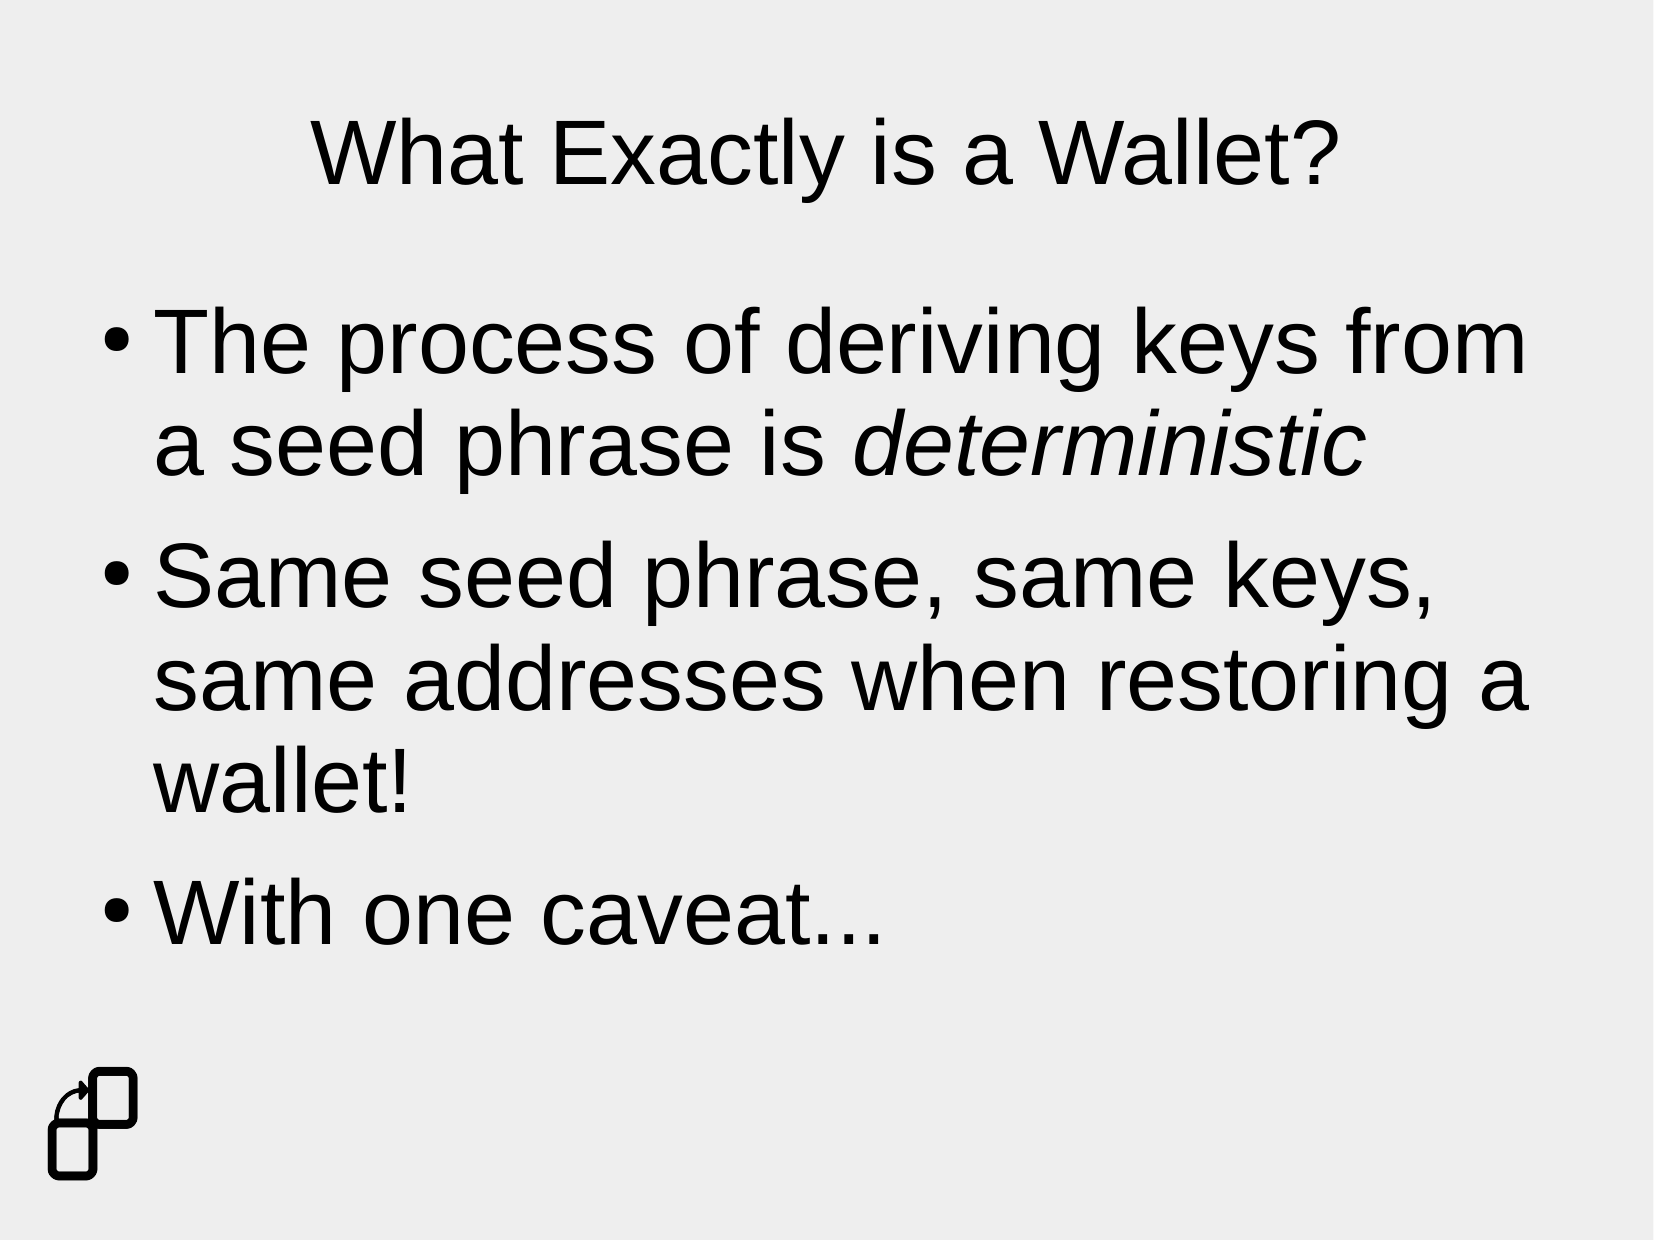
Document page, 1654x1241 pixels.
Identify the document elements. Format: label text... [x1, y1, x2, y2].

picture [30, 1062, 153, 1186]
list The process of deriving keys from a seed phrase is deterministic Same seed phrase, same keys, same addresses when restoring a wallet! With one caveat... [82, 290, 1571, 1010]
title What Exactly is a Wallet? [82, 49, 1571, 257]
